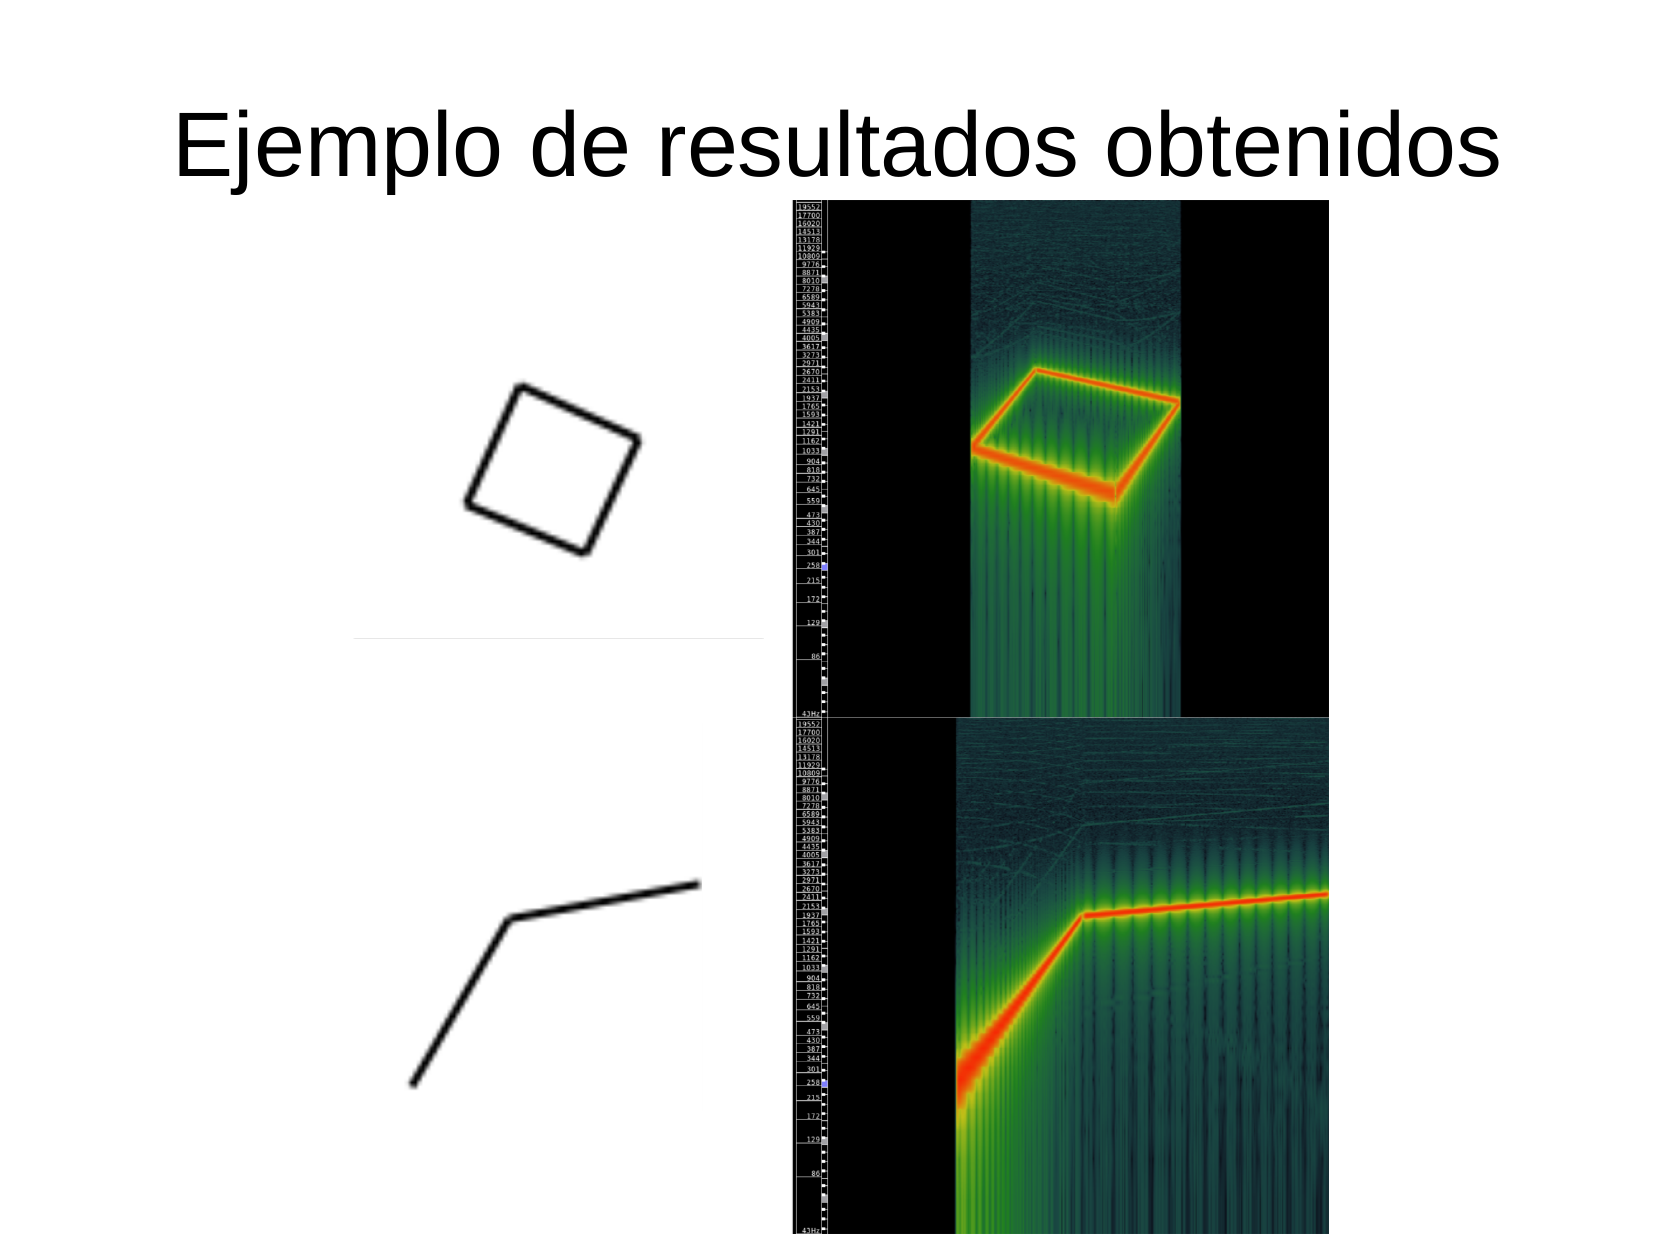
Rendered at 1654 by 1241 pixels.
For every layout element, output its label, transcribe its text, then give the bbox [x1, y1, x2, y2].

title Ejemplo de resultados obtenidos [94, 40, 1583, 249]
picture [312, 200, 1329, 1234]
